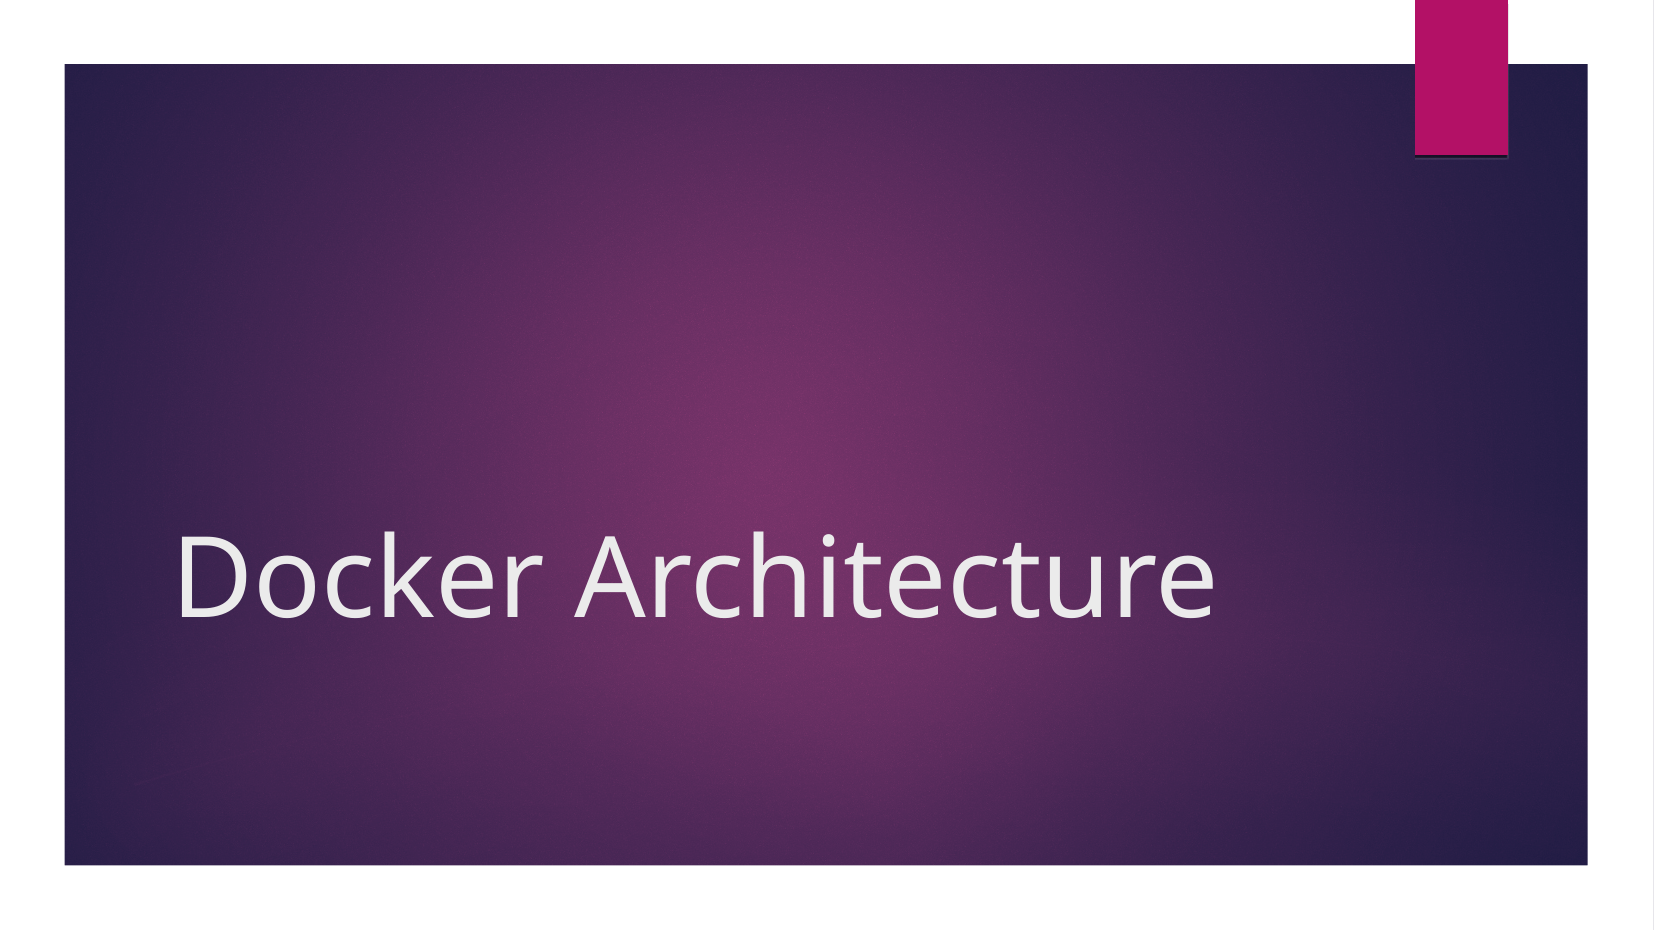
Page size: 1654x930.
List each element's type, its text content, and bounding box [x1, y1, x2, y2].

title Docker Architecture [156, 284, 1354, 648]
picture [65, 64, 1587, 865]
